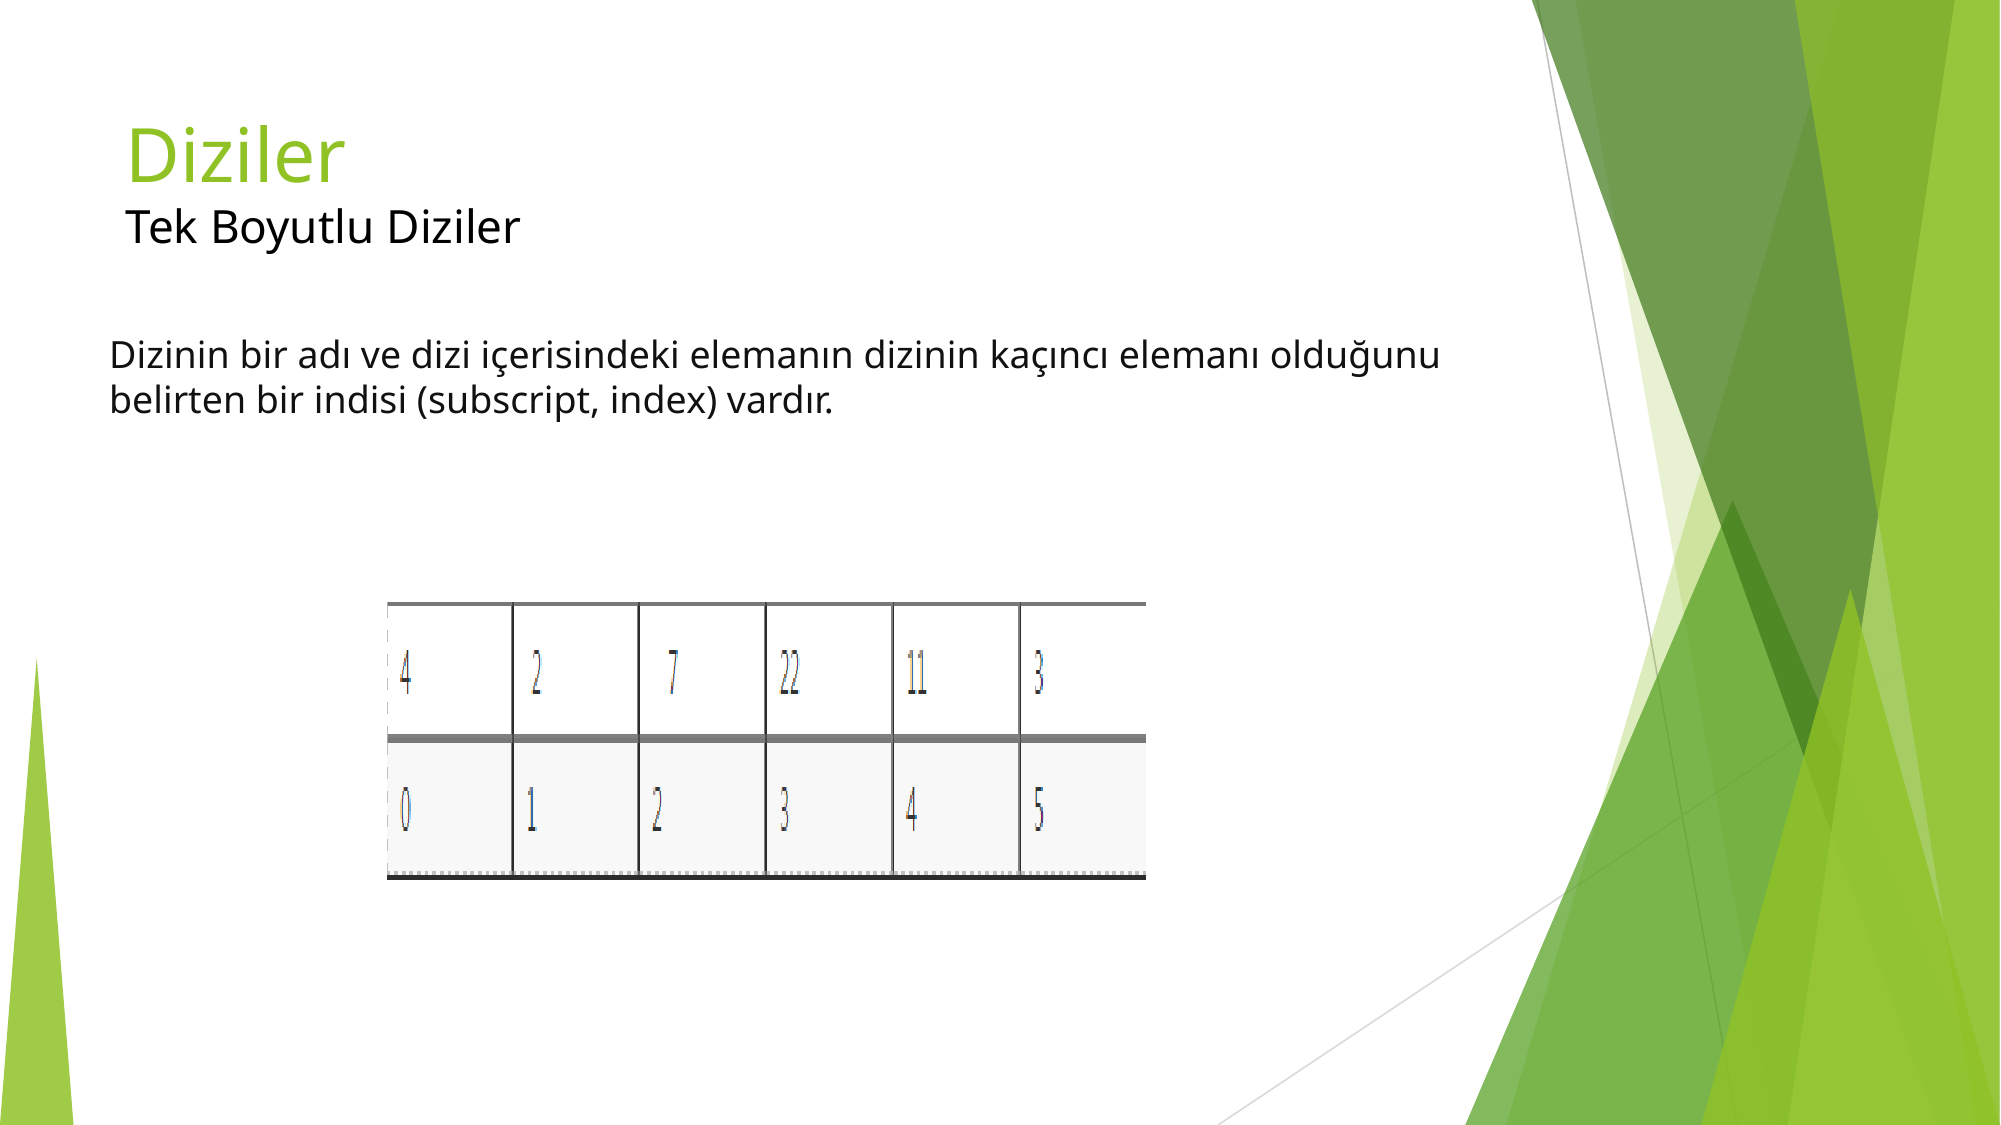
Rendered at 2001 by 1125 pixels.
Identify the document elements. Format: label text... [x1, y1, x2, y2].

title Diziler Tek Boyutlu Diziler [111, 99, 1522, 317]
text_box Dizinin bir adı ve dizi içerisindeki elemanın dizinin kaçıncı elemanı olduğunu belirten bir indisi (subscript, index) vardır. [94, 323, 1501, 733]
picture [387, 602, 1146, 880]
